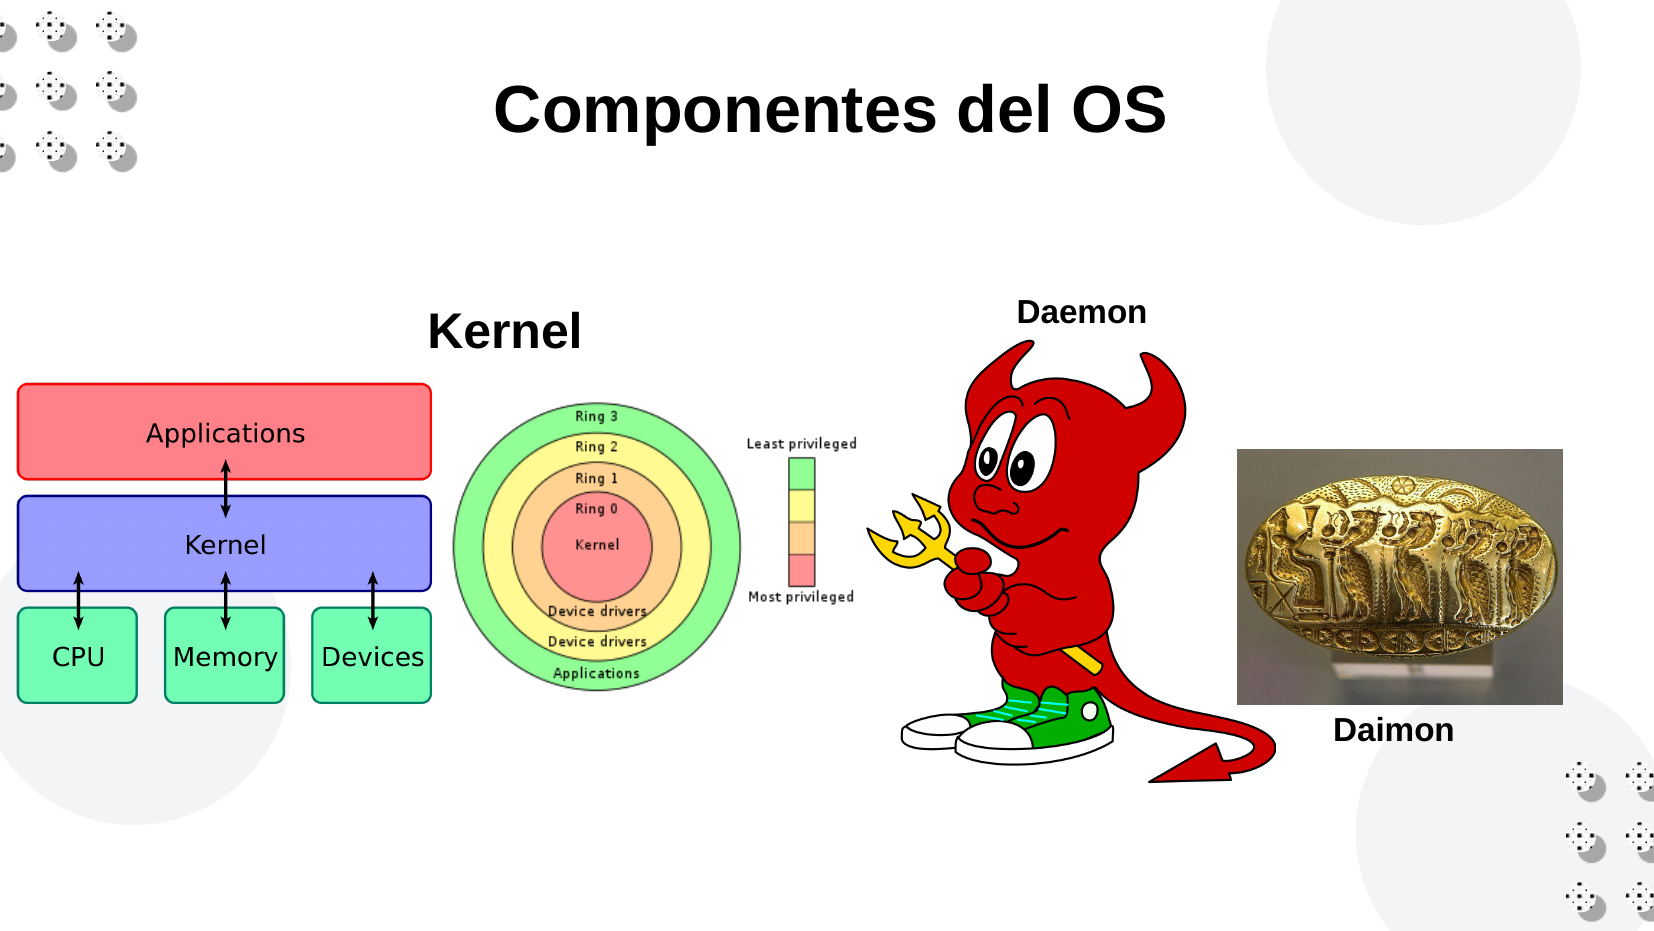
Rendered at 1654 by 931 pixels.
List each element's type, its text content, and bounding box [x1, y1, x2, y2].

picture [36, 131, 67, 162]
picture [0, 337, 1563, 784]
picture [35, 11, 67, 42]
picture [1625, 762, 1654, 793]
picture [1625, 822, 1654, 853]
picture [0, 74, 6, 99]
picture [1565, 761, 1596, 792]
text_box Daimon [1318, 704, 1501, 804]
picture [95, 11, 126, 32]
picture [1565, 882, 1596, 913]
text_box Daemon [1001, 285, 1163, 338]
picture [0, 134, 7, 159]
picture [1565, 822, 1596, 853]
picture [1625, 882, 1654, 913]
picture [36, 71, 66, 102]
picture [0, 14, 6, 39]
text_box Kernel [412, 296, 638, 367]
title Componentes del OS [86, 32, 1576, 188]
